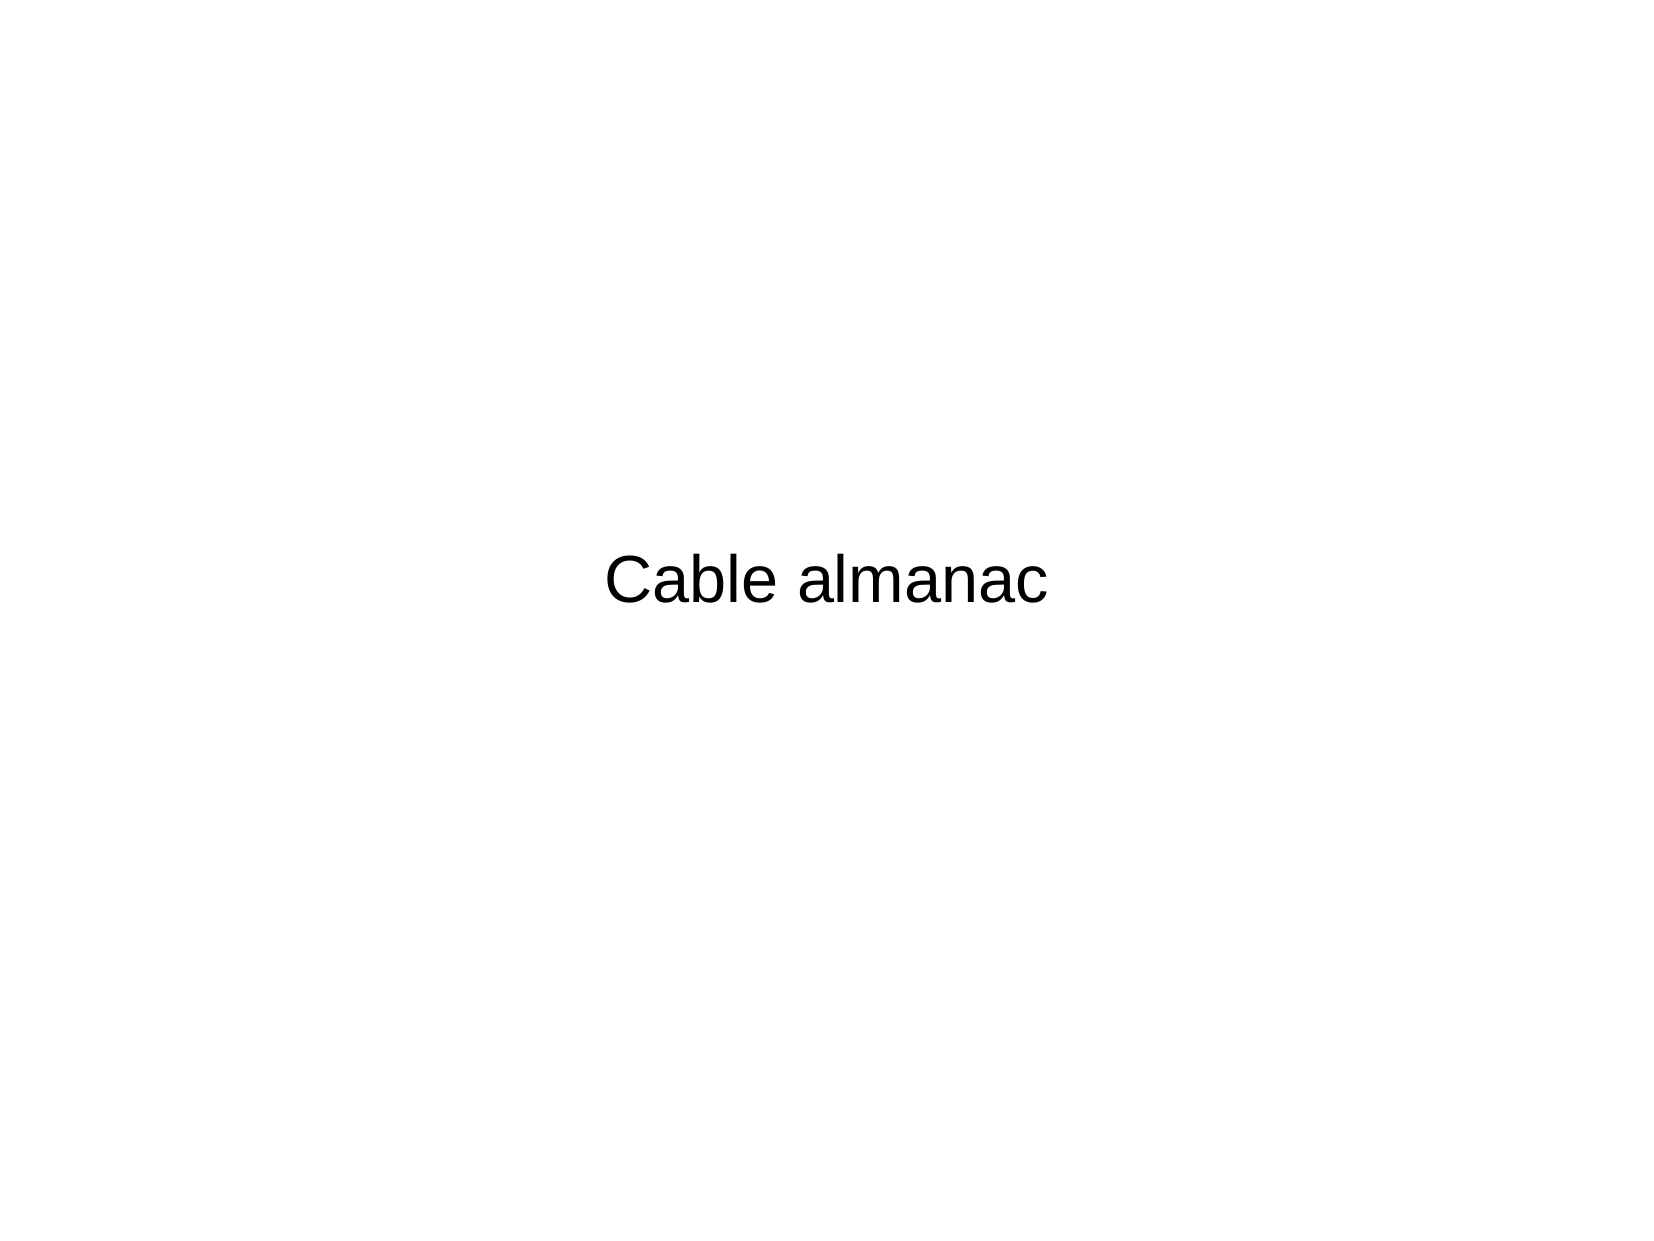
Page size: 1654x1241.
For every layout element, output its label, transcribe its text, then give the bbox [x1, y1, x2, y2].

subtitle Cable almanac [82, 49, 1571, 1109]
